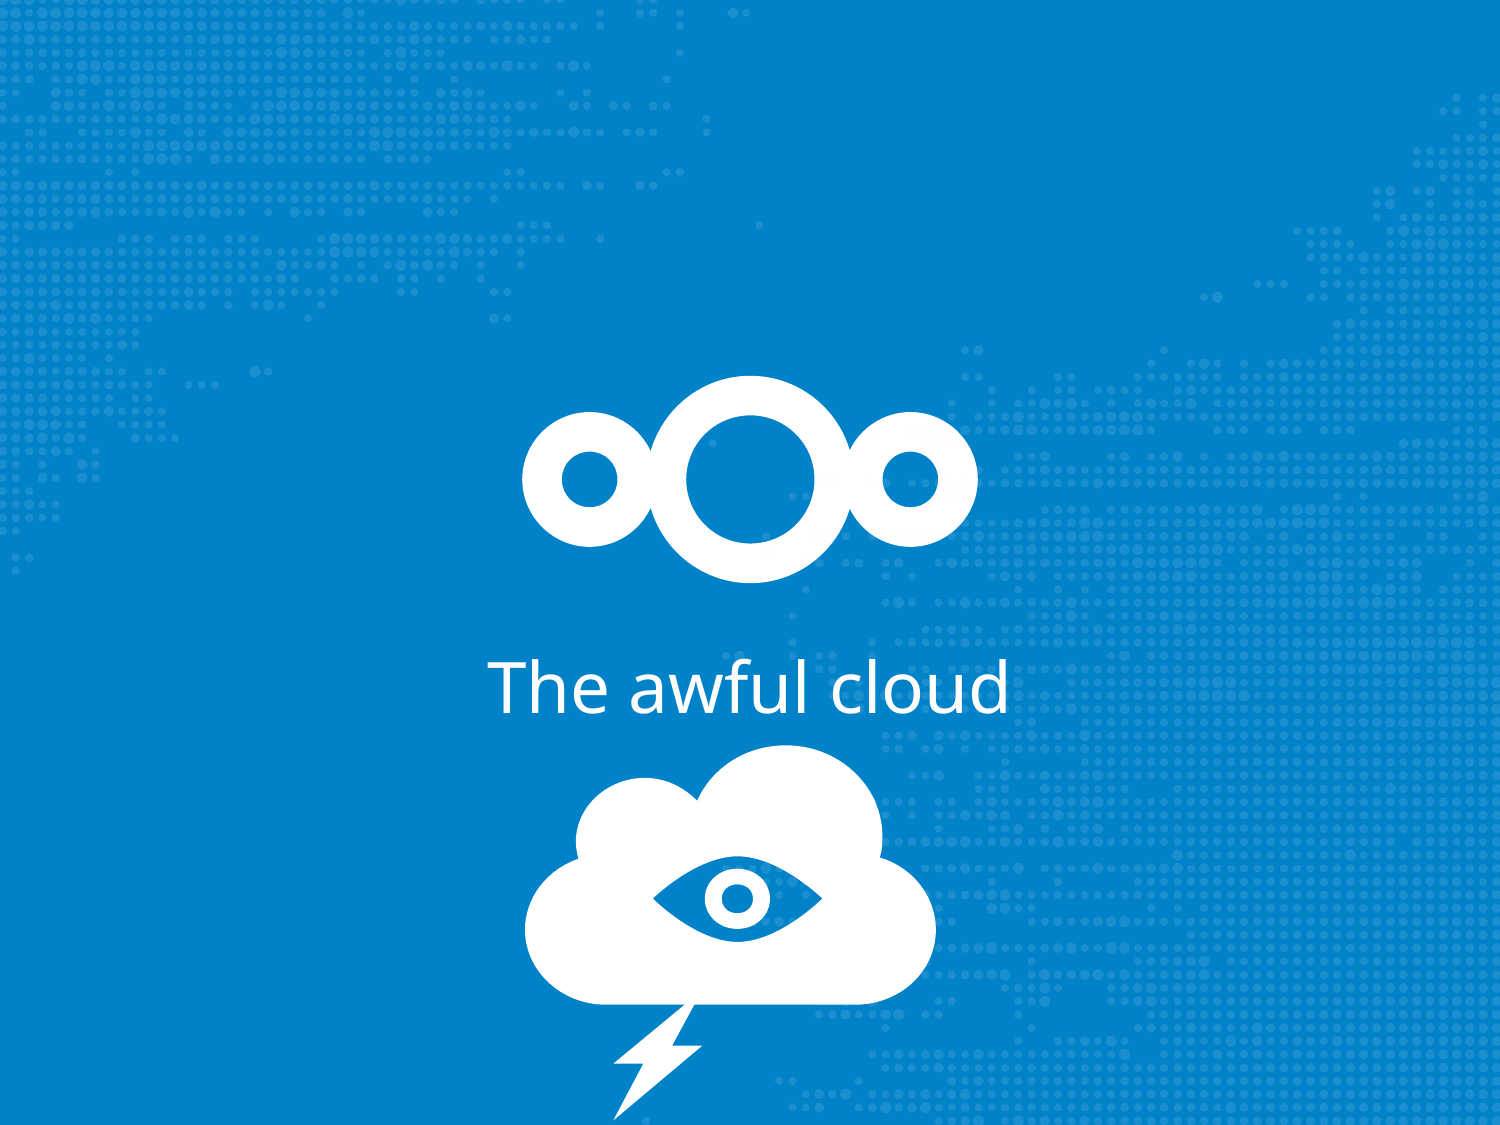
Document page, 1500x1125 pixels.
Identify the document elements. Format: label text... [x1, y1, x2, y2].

title The awful cloud [74, 591, 1425, 780]
text_box [525, 745, 936, 1121]
